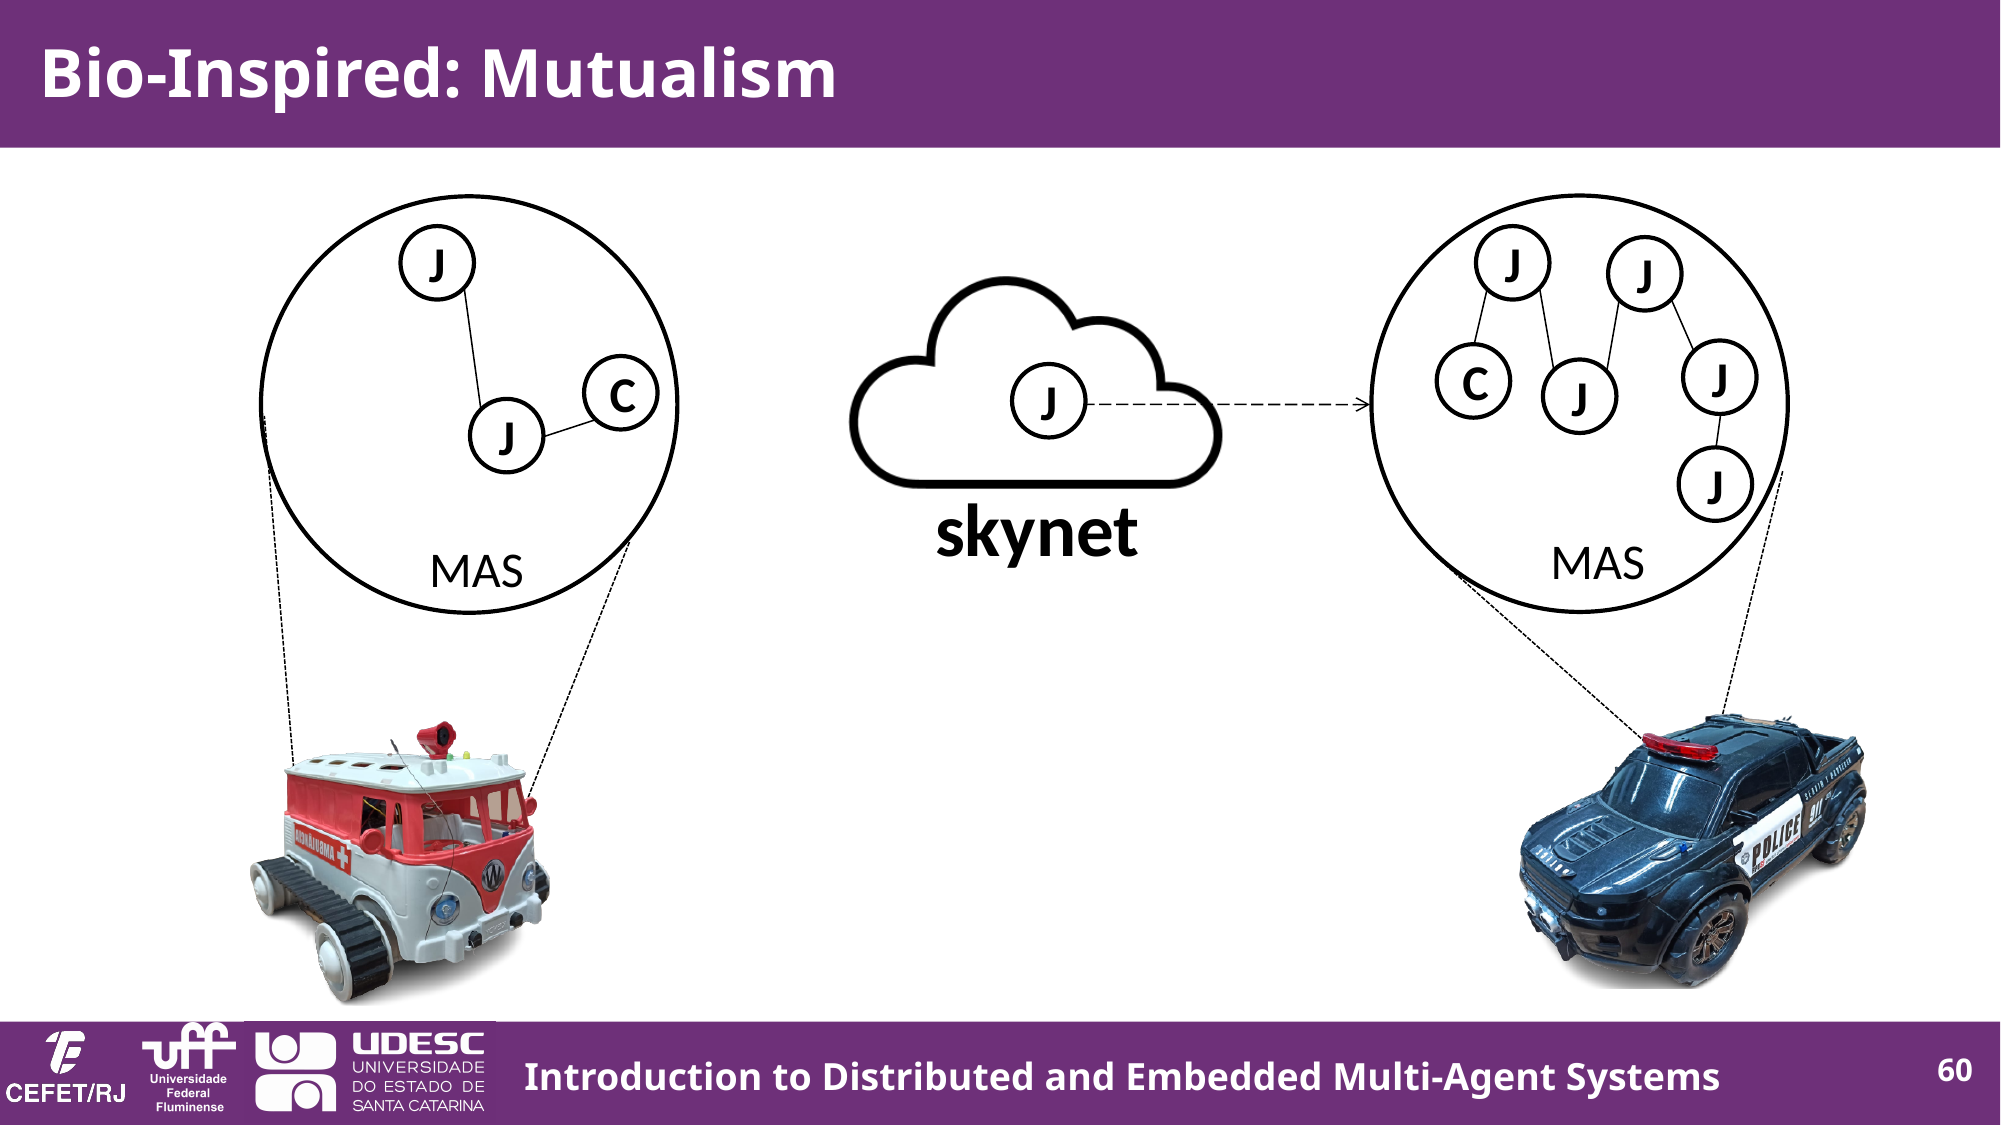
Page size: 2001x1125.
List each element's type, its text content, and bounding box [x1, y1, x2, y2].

picture [245, 719, 555, 1006]
text_box J [1542, 359, 1617, 433]
picture [824, 170, 1249, 595]
text_box C [1436, 344, 1511, 418]
text_box J [1683, 340, 1757, 414]
text_box J [400, 226, 474, 300]
text_box Bio-Inspired: Mutualism [25, 23, 1999, 119]
text_box MAS [414, 530, 539, 606]
text_box J [1475, 226, 1550, 300]
text_box MAS [1535, 522, 1660, 598]
text_box [260, 196, 678, 606]
text_box [1371, 195, 1788, 612]
picture [244, 1021, 496, 1123]
text_box J [1678, 447, 1753, 521]
text_box [416, 606, 522, 613]
text_box J [1012, 363, 1086, 438]
picture [6, 1009, 125, 1125]
picture [141, 1021, 237, 1117]
picture [1513, 711, 1872, 989]
text_box J [469, 398, 544, 473]
text_box C [584, 355, 658, 430]
text_box J [1608, 237, 1682, 311]
